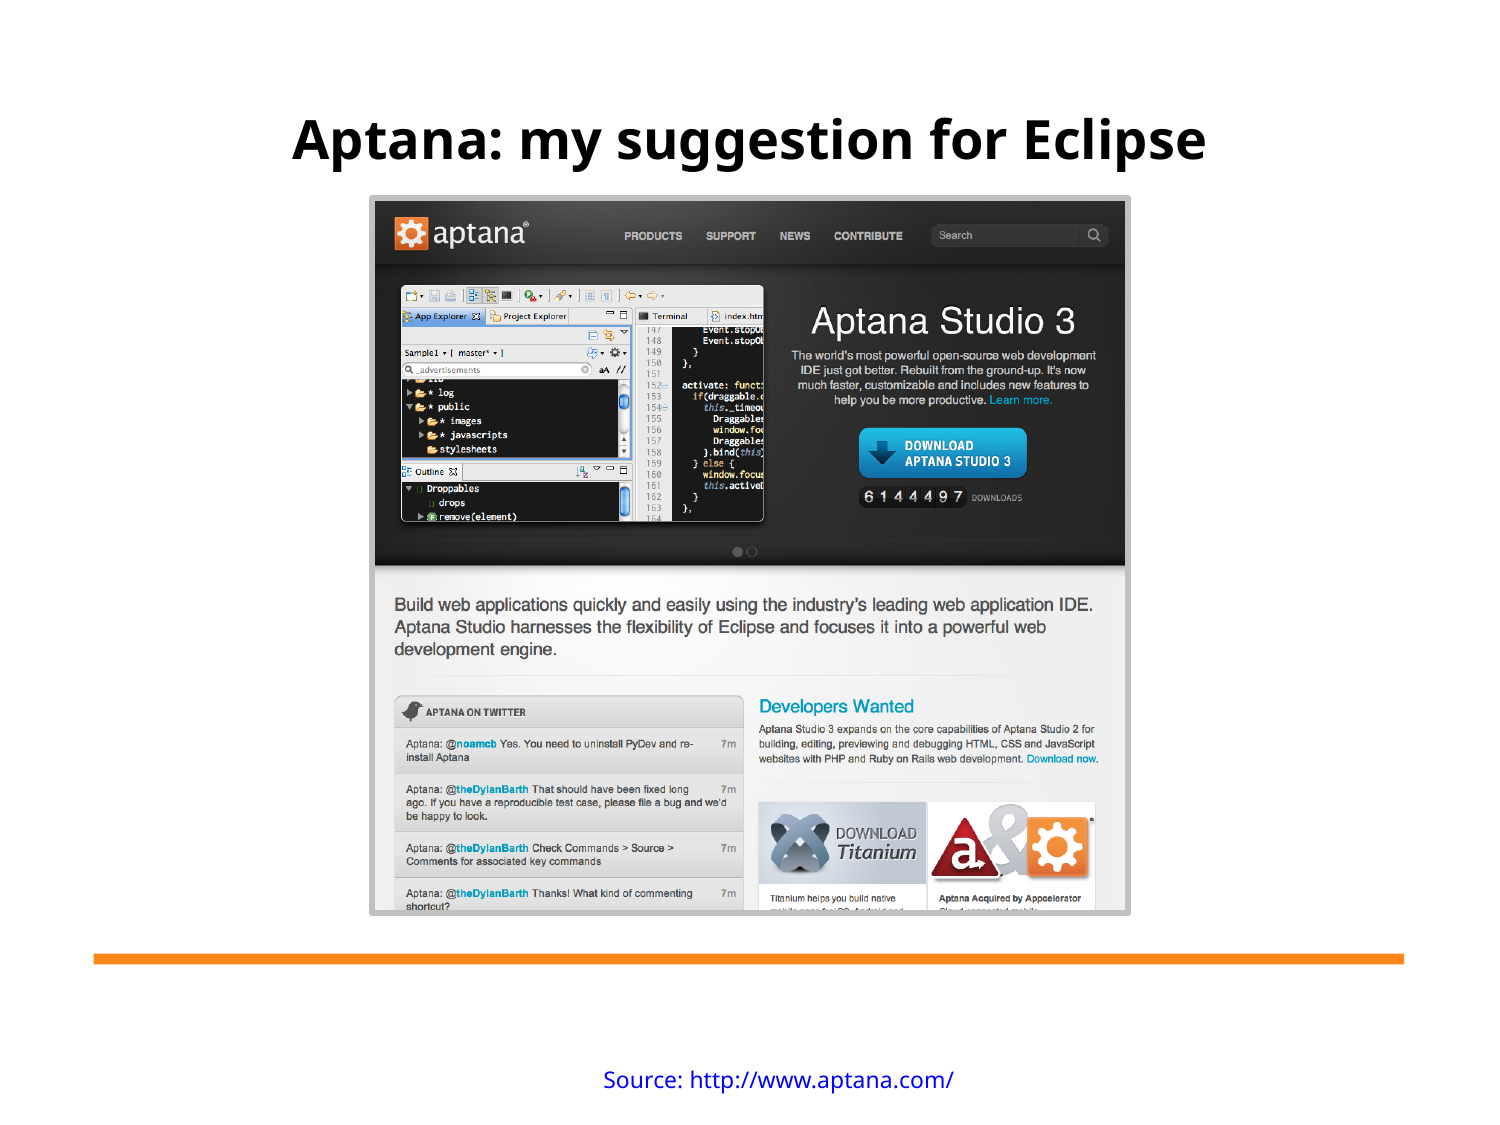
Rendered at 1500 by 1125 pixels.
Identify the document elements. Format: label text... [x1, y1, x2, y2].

picture [0, 0, 1500, 1125]
text_box Source: http://www.aptana.com/ [588, 1056, 912, 1098]
title Aptana: my suggestion for Eclipse [75, 44, 1426, 233]
